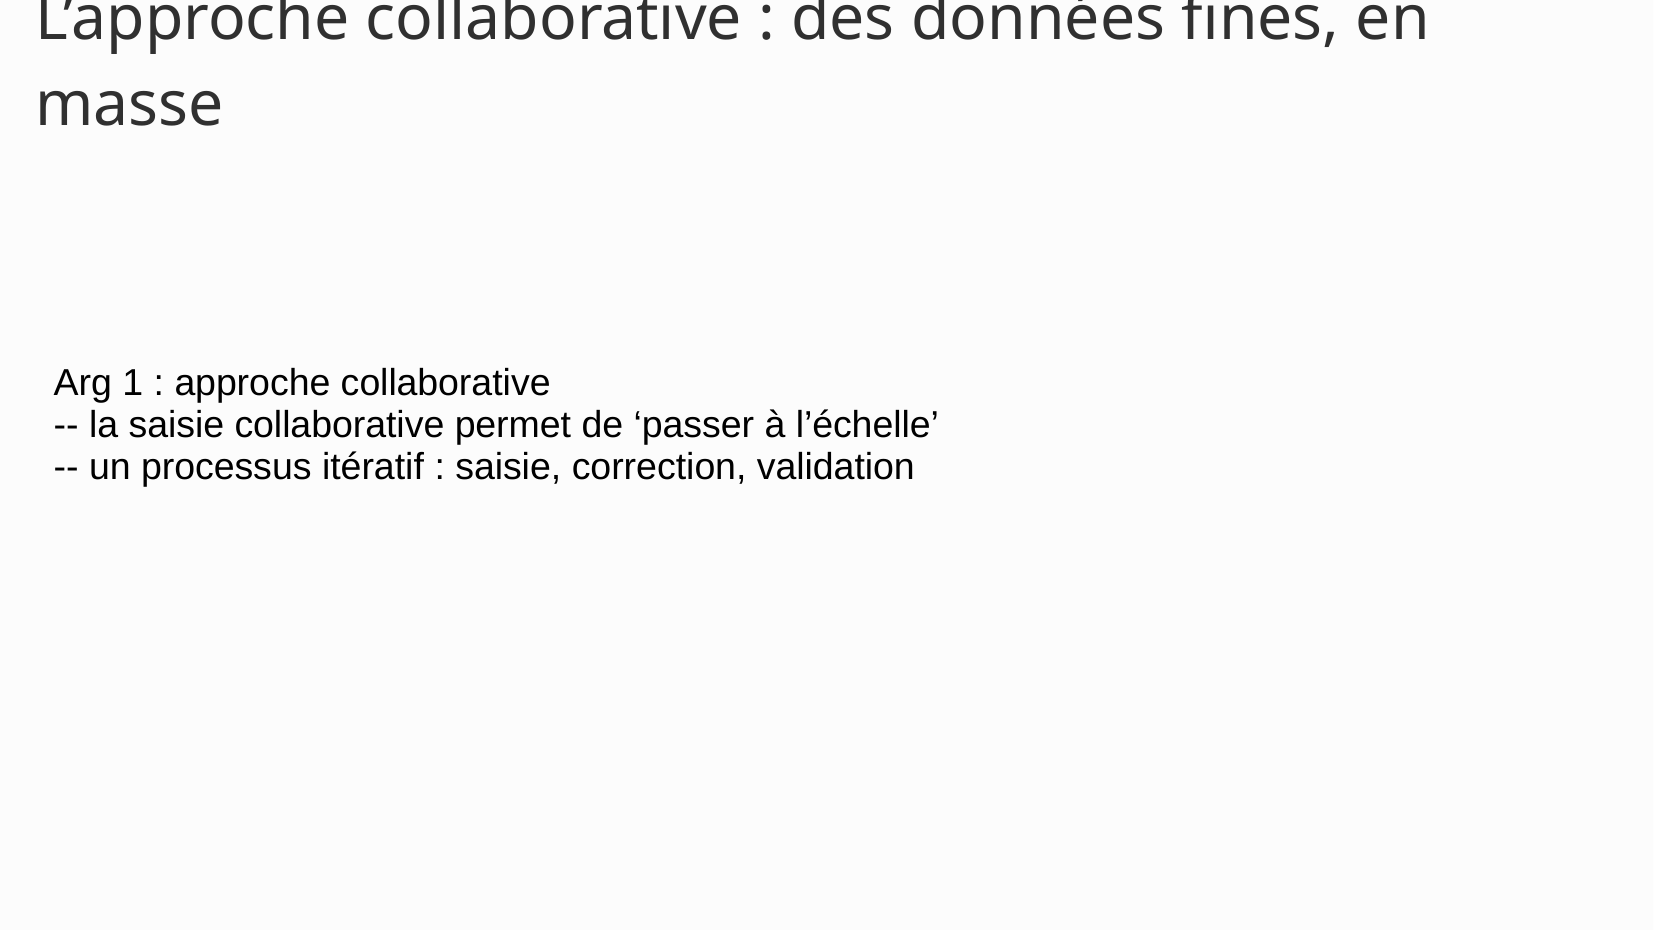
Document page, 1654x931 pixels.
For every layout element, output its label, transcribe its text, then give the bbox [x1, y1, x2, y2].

title L’approche collaborative : des données fines, en masse [35, 10, 1619, 107]
text_box Arg 1 : approche collaborative -- la saisie collaborative permet de ‘passer à l’échelle’ -- un processus itératif : saisie, correction, validation [38, 353, 1622, 579]
